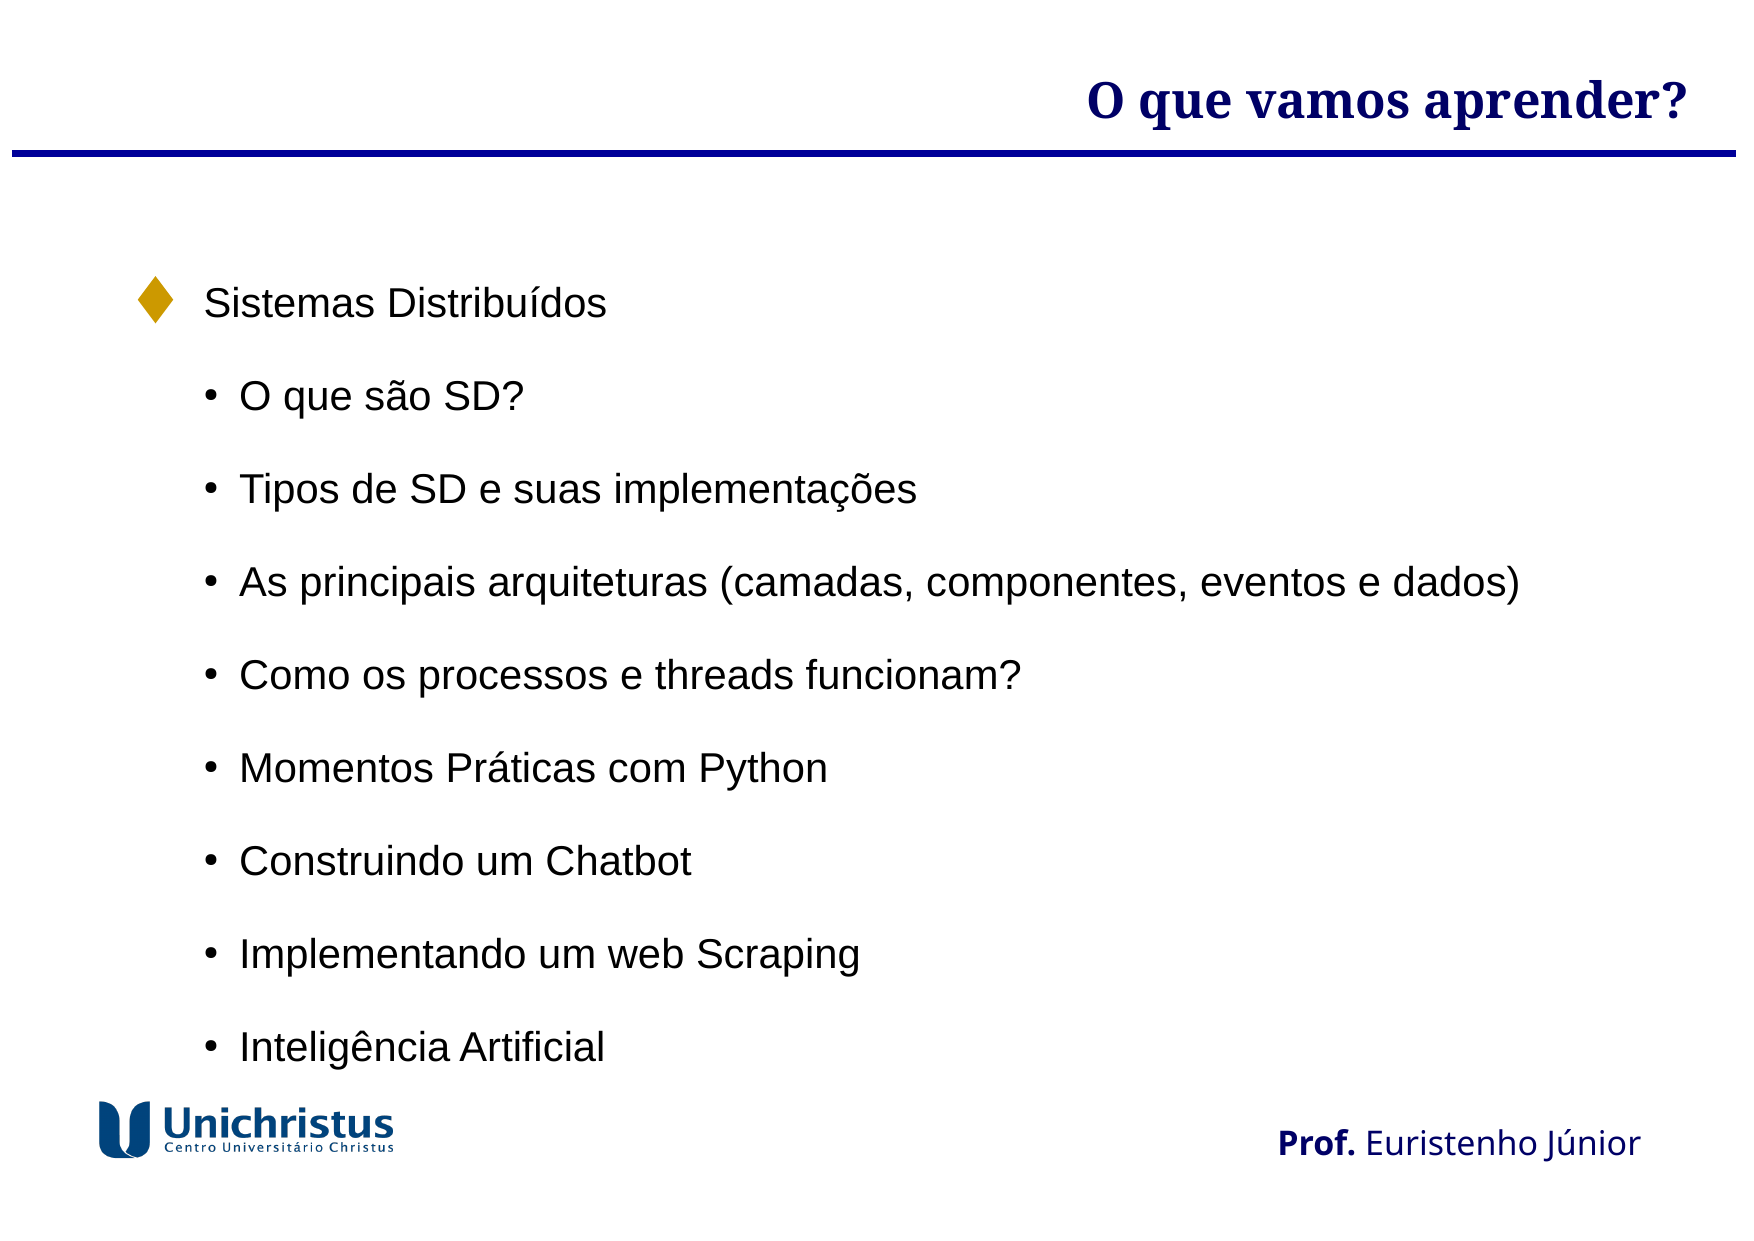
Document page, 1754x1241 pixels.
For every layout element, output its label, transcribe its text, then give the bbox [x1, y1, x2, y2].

text_box O que vamos aprender? [1071, 57, 1695, 150]
text_box Prof. Euristenho Júnior [1262, 1111, 1695, 1167]
text_box Sistemas Distribuídos O que são SD? Tipos de SD e suas implementações As principais arquiteturas (camadas, componentes, eventos e dados) Como os processos e threads funcionam? Momentos Práticas com Python Construindo um Chatbot Implementando um web Scraping Inteligência Artificial [188, 272, 1642, 1078]
text_box [137, 276, 174, 324]
picture [94, 1098, 398, 1160]
